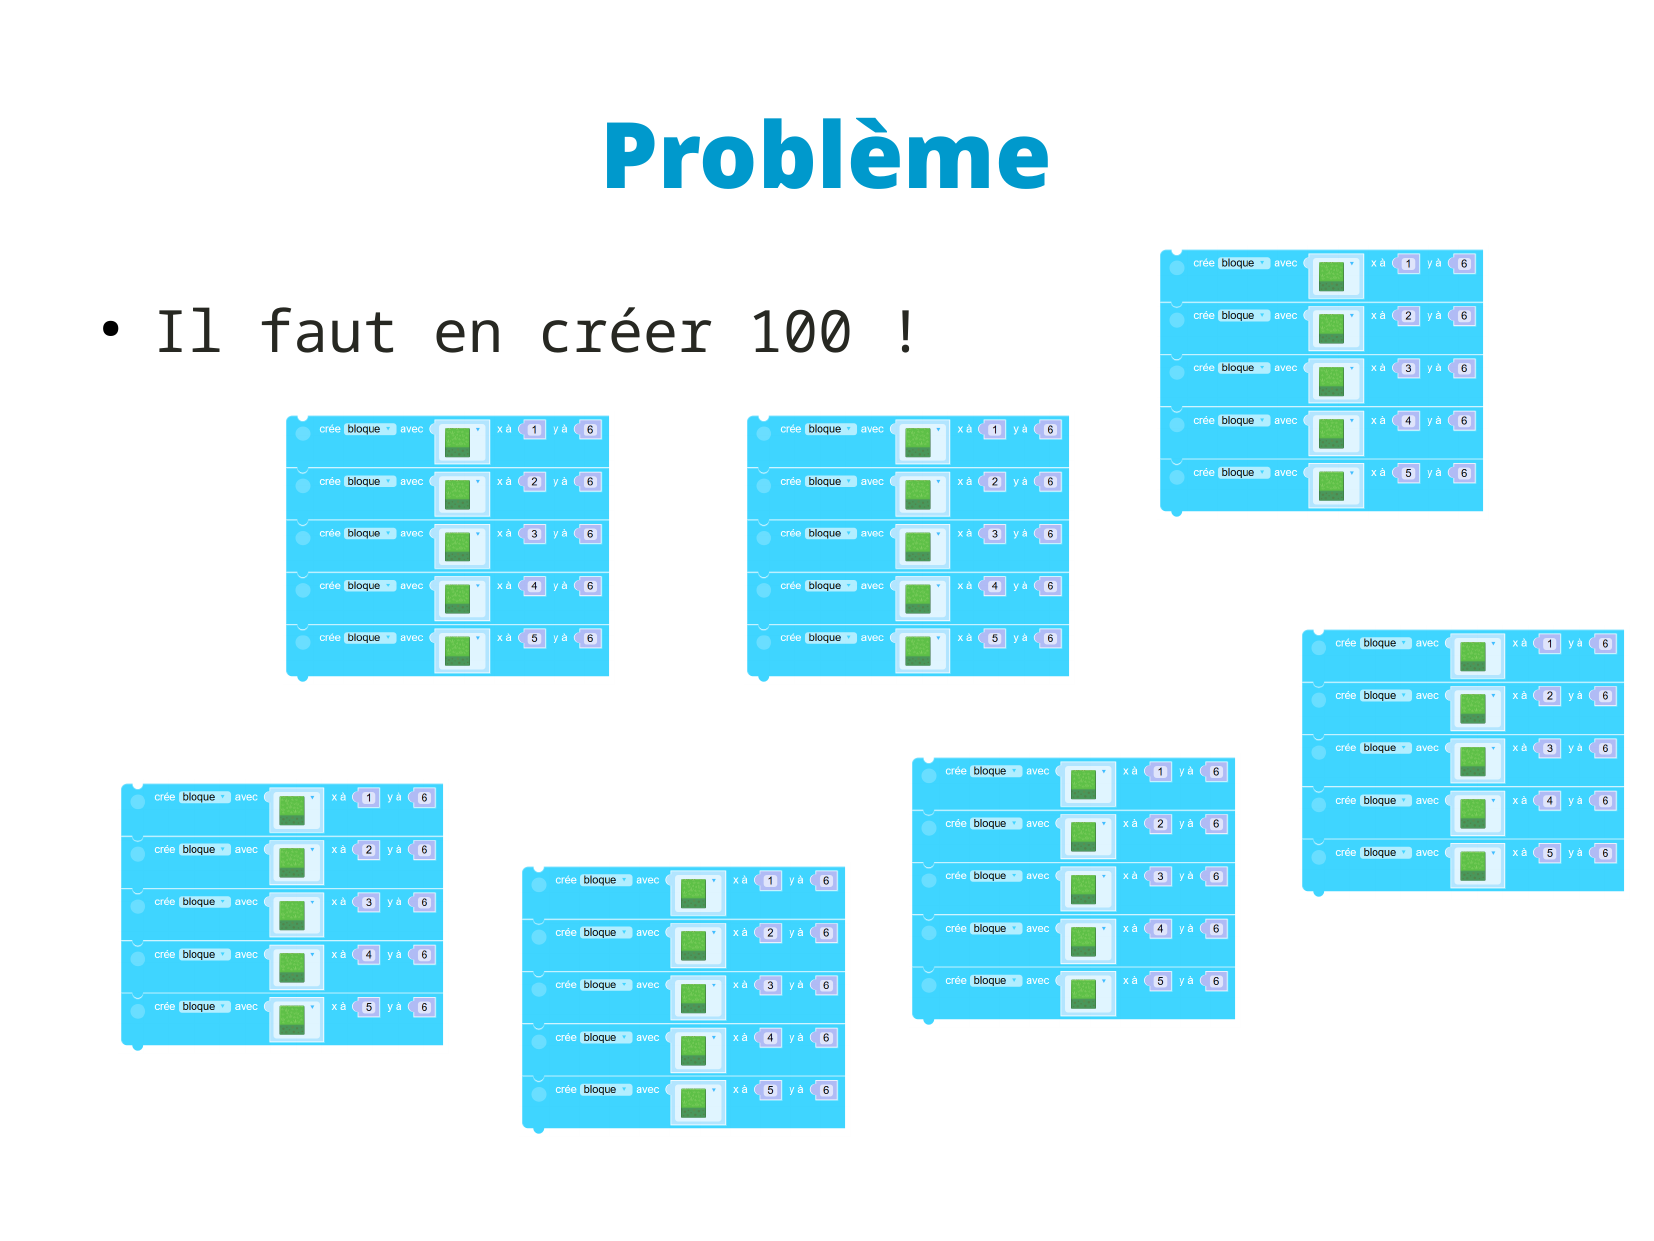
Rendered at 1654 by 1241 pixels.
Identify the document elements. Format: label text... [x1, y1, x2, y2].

list Il faut en créer 100 ! [82, 290, 1571, 1010]
title Problème [82, 49, 1571, 257]
picture [1299, 625, 1630, 900]
picture [118, 779, 449, 1054]
picture [519, 862, 851, 1137]
picture [909, 753, 1241, 1028]
picture [283, 411, 615, 686]
picture [744, 411, 1075, 686]
picture [1157, 245, 1489, 520]
